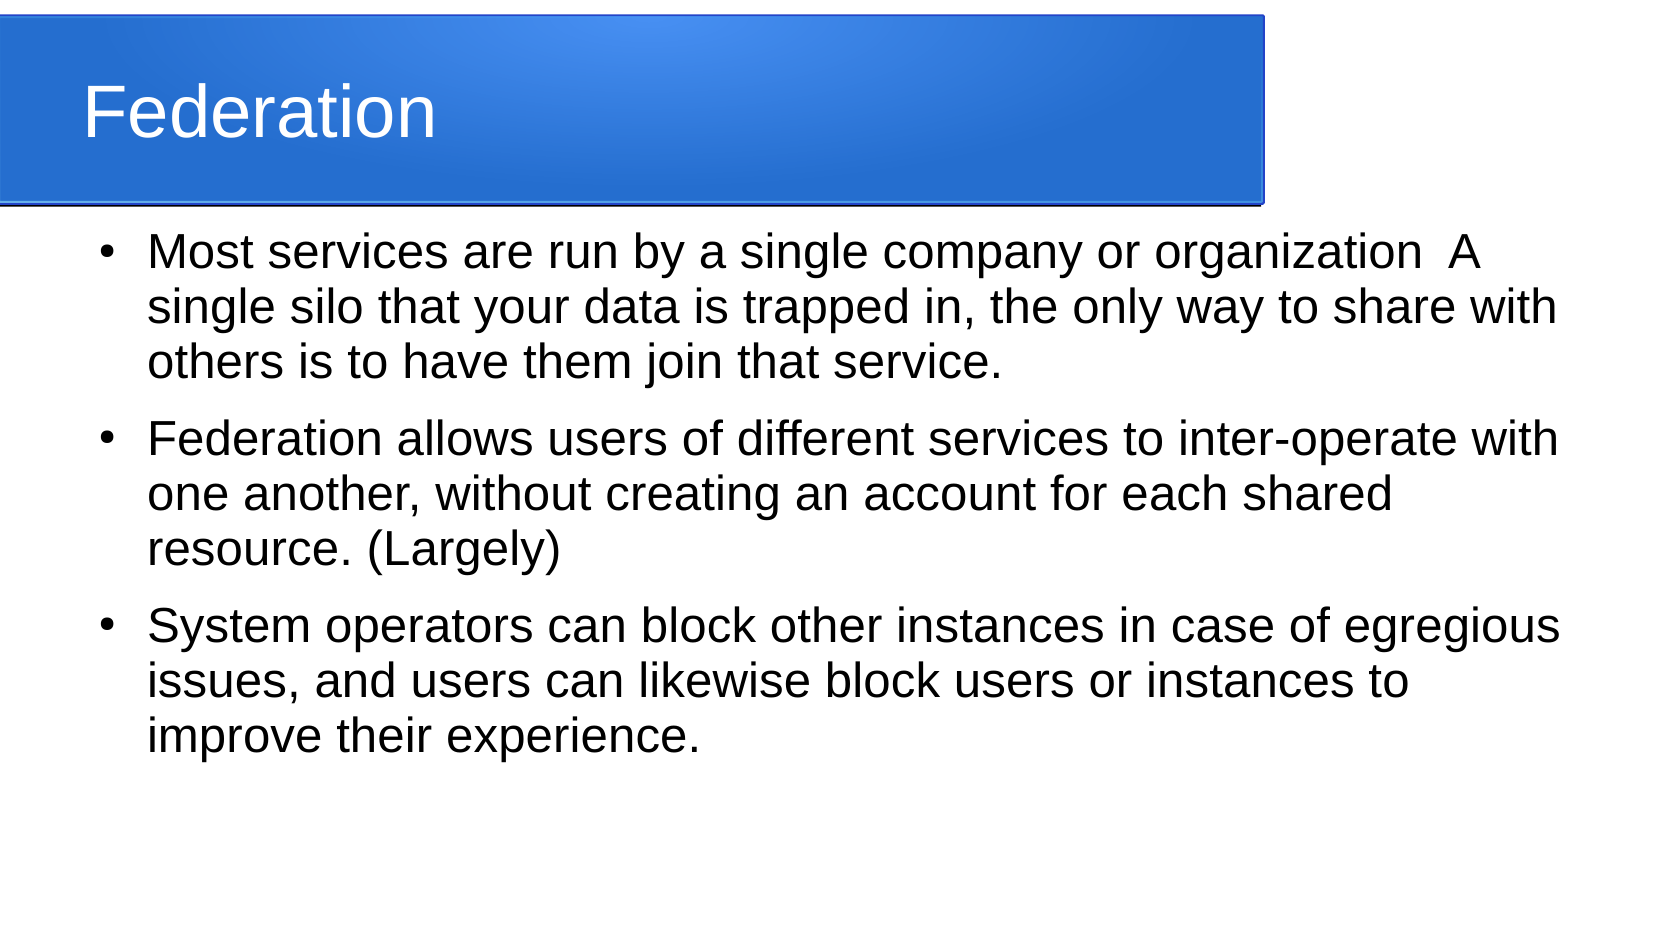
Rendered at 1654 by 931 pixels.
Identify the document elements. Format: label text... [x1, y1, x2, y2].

list Most services are run by a single company or organization A single silo that your data is trapped in, the only way to share with others is to have them join that service. Federation allows users of different services to inter-operate with one another, without creating an account for each shared resource. (Largely) System operators can block other instances in case of egregious issues, and users can likewise block users or instances to improve their experience. [82, 224, 1571, 764]
title Federation [82, 35, 1235, 189]
